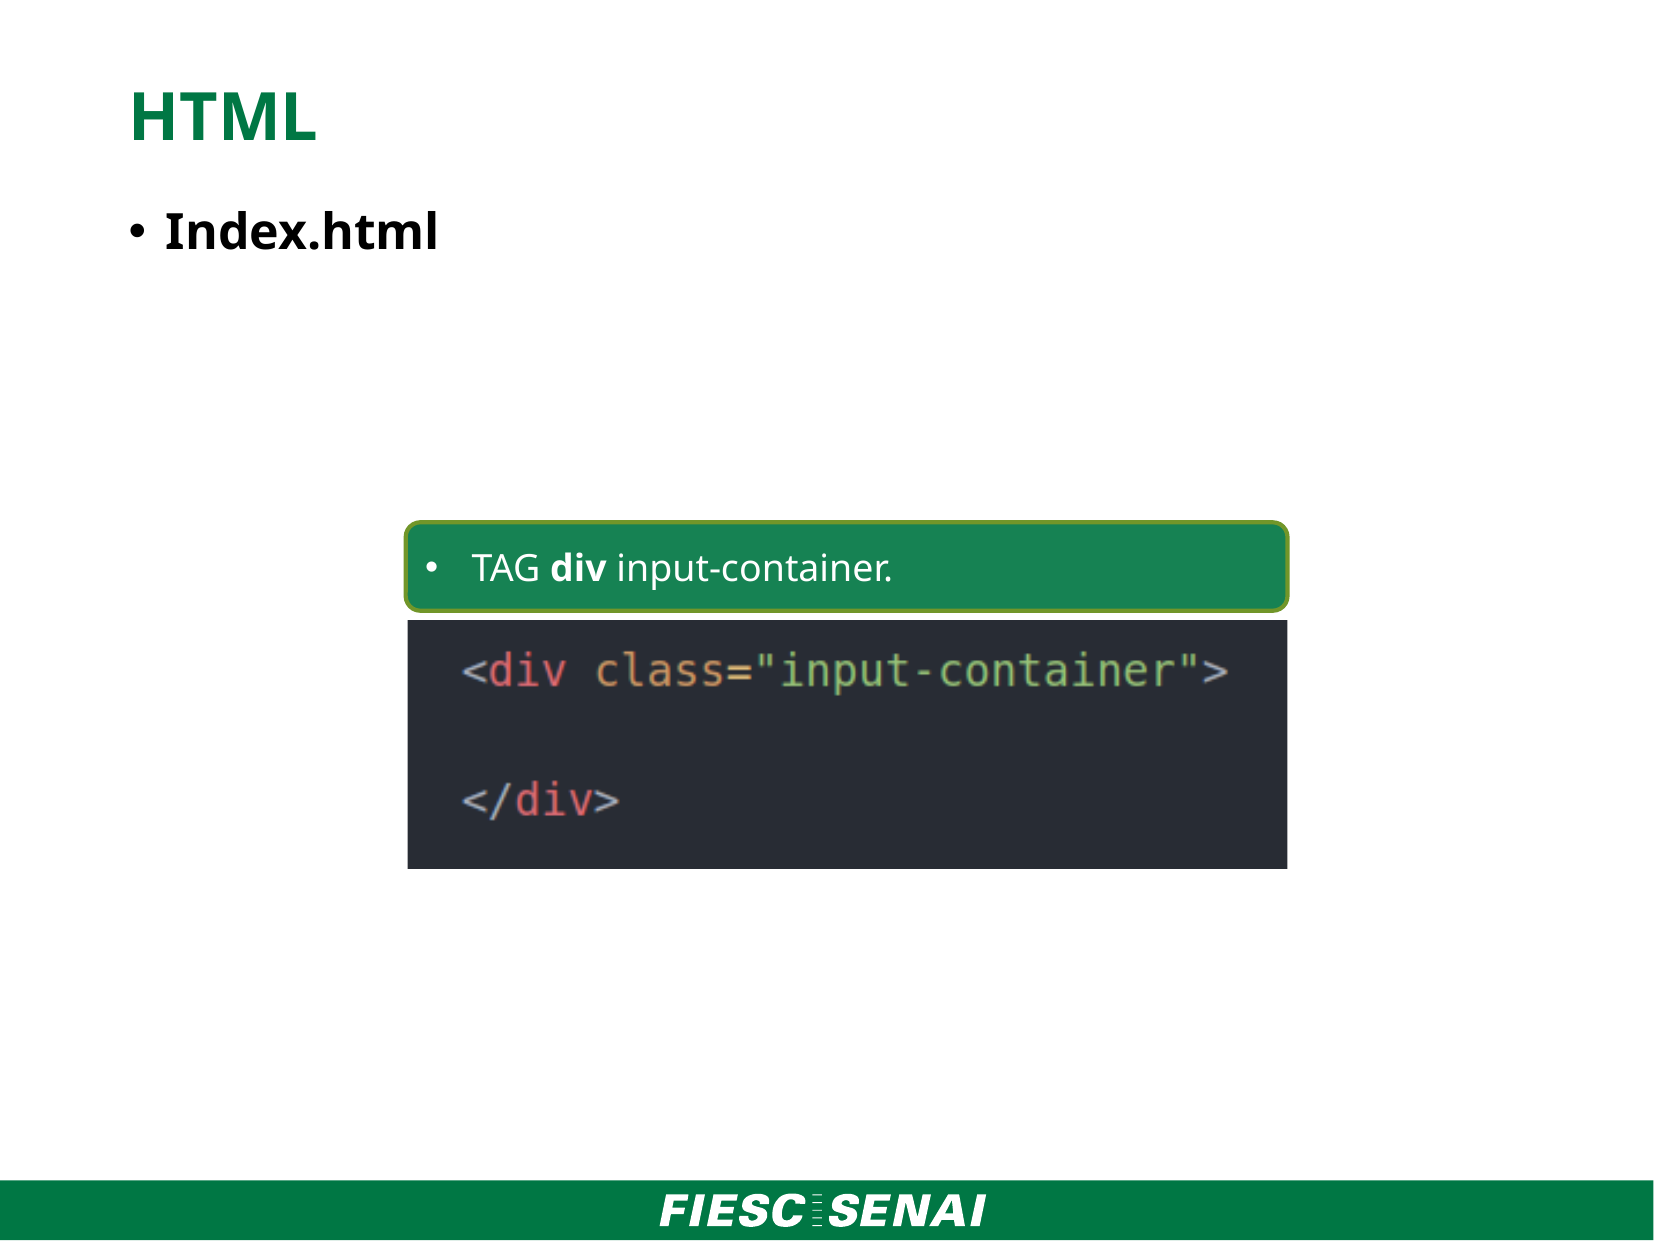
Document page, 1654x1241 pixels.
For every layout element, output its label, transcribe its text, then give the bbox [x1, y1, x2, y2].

text_box HTML [113, 39, 1540, 200]
text_box Index.html [113, 200, 1540, 1117]
picture [407, 620, 1288, 869]
text_box TAG div input-container. [405, 522, 1288, 611]
